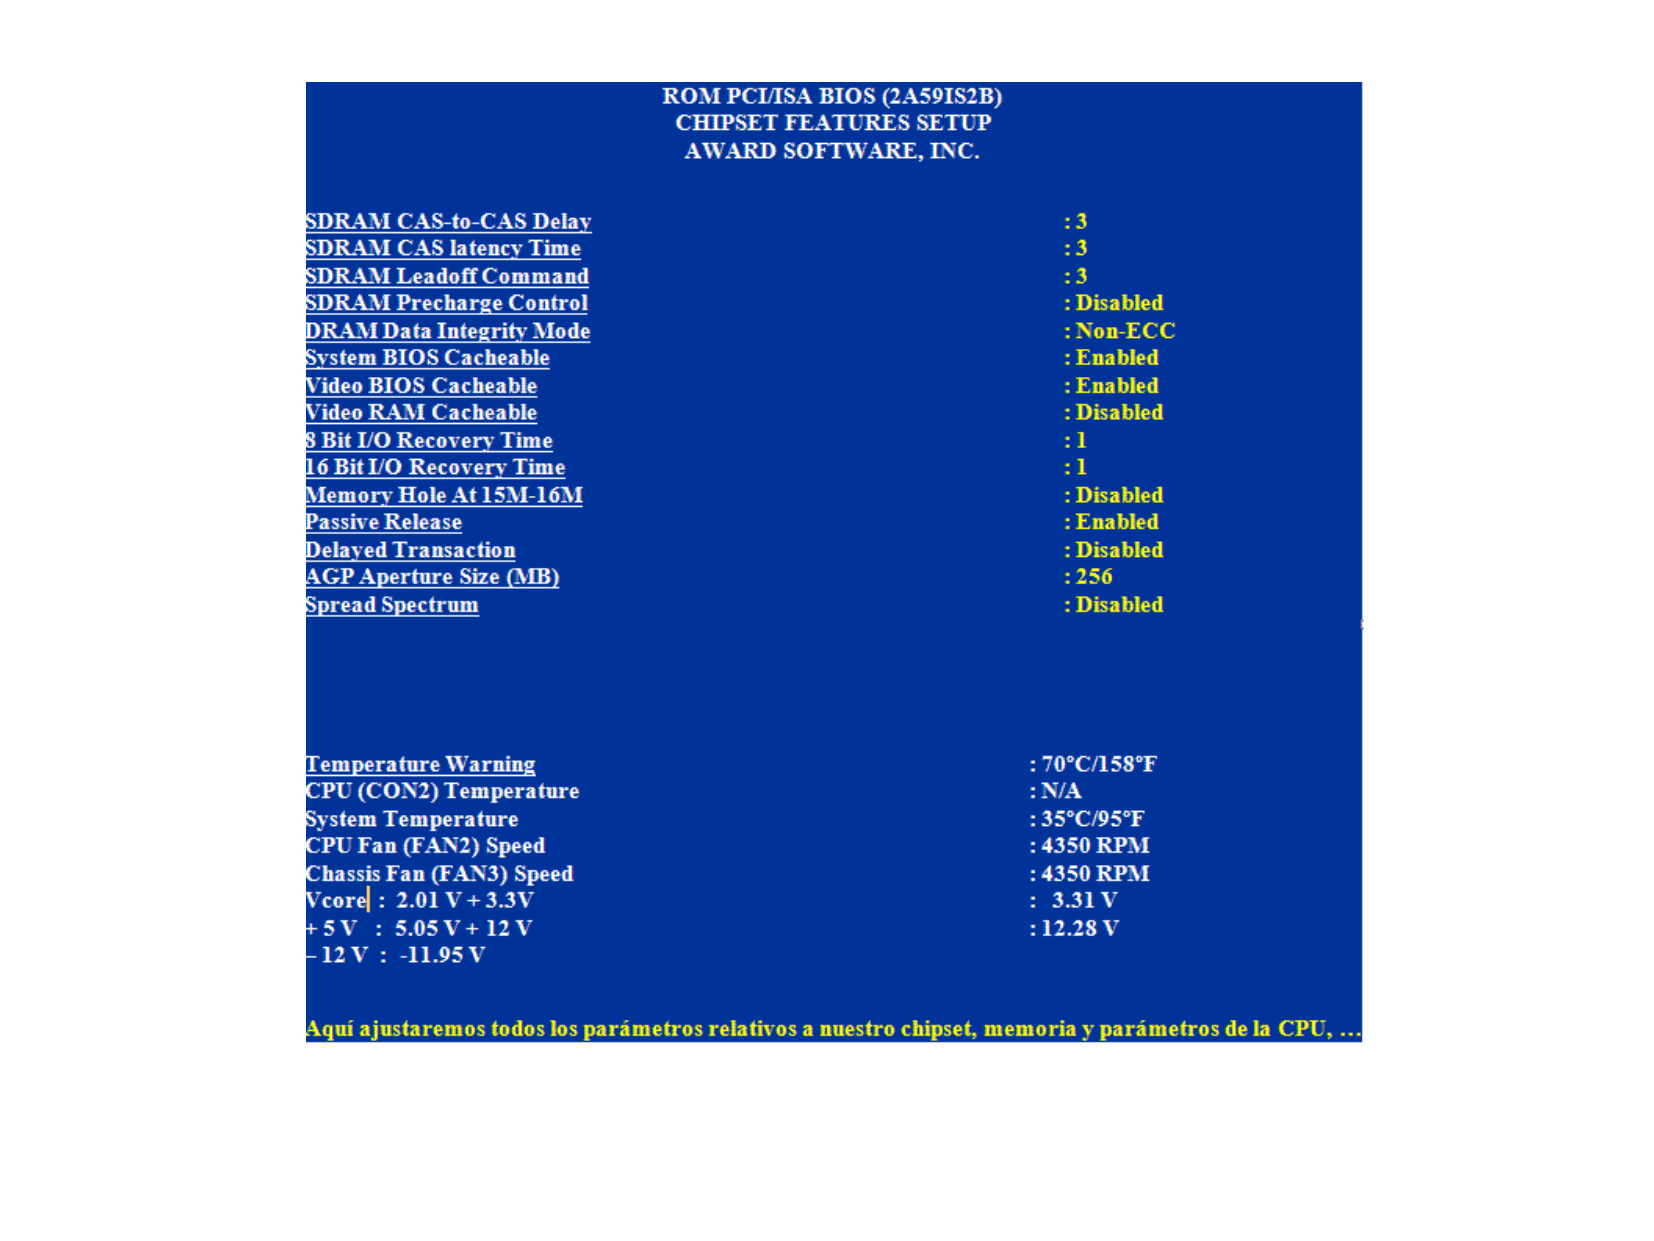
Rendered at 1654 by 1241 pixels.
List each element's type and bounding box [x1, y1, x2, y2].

picture [306, 82, 1364, 1044]
